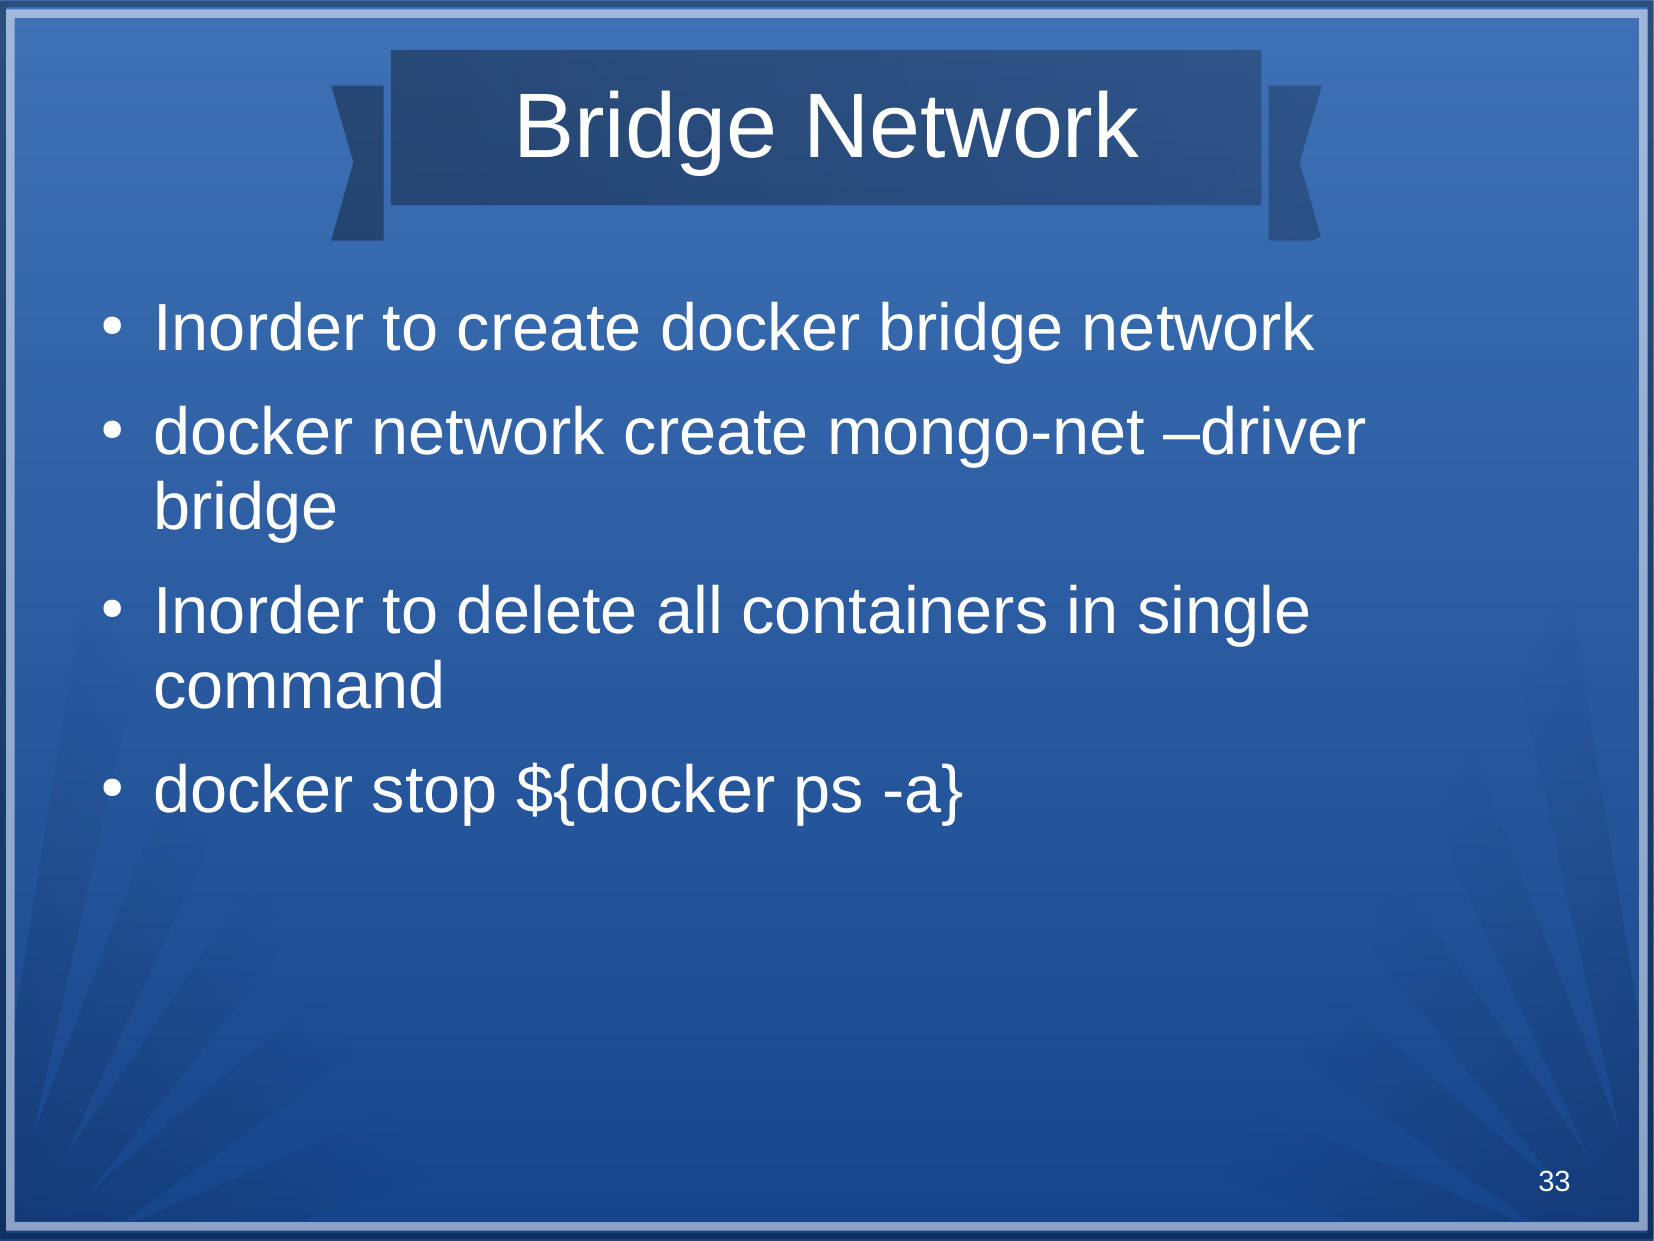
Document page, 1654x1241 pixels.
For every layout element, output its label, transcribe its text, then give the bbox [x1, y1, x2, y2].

title Bridge Network [389, 47, 1264, 205]
list Inorder to create docker bridge network docker network create mongo-net –driver bridge Inorder to delete all containers in single command docker stop ${docker ps -a} [82, 290, 1571, 1010]
